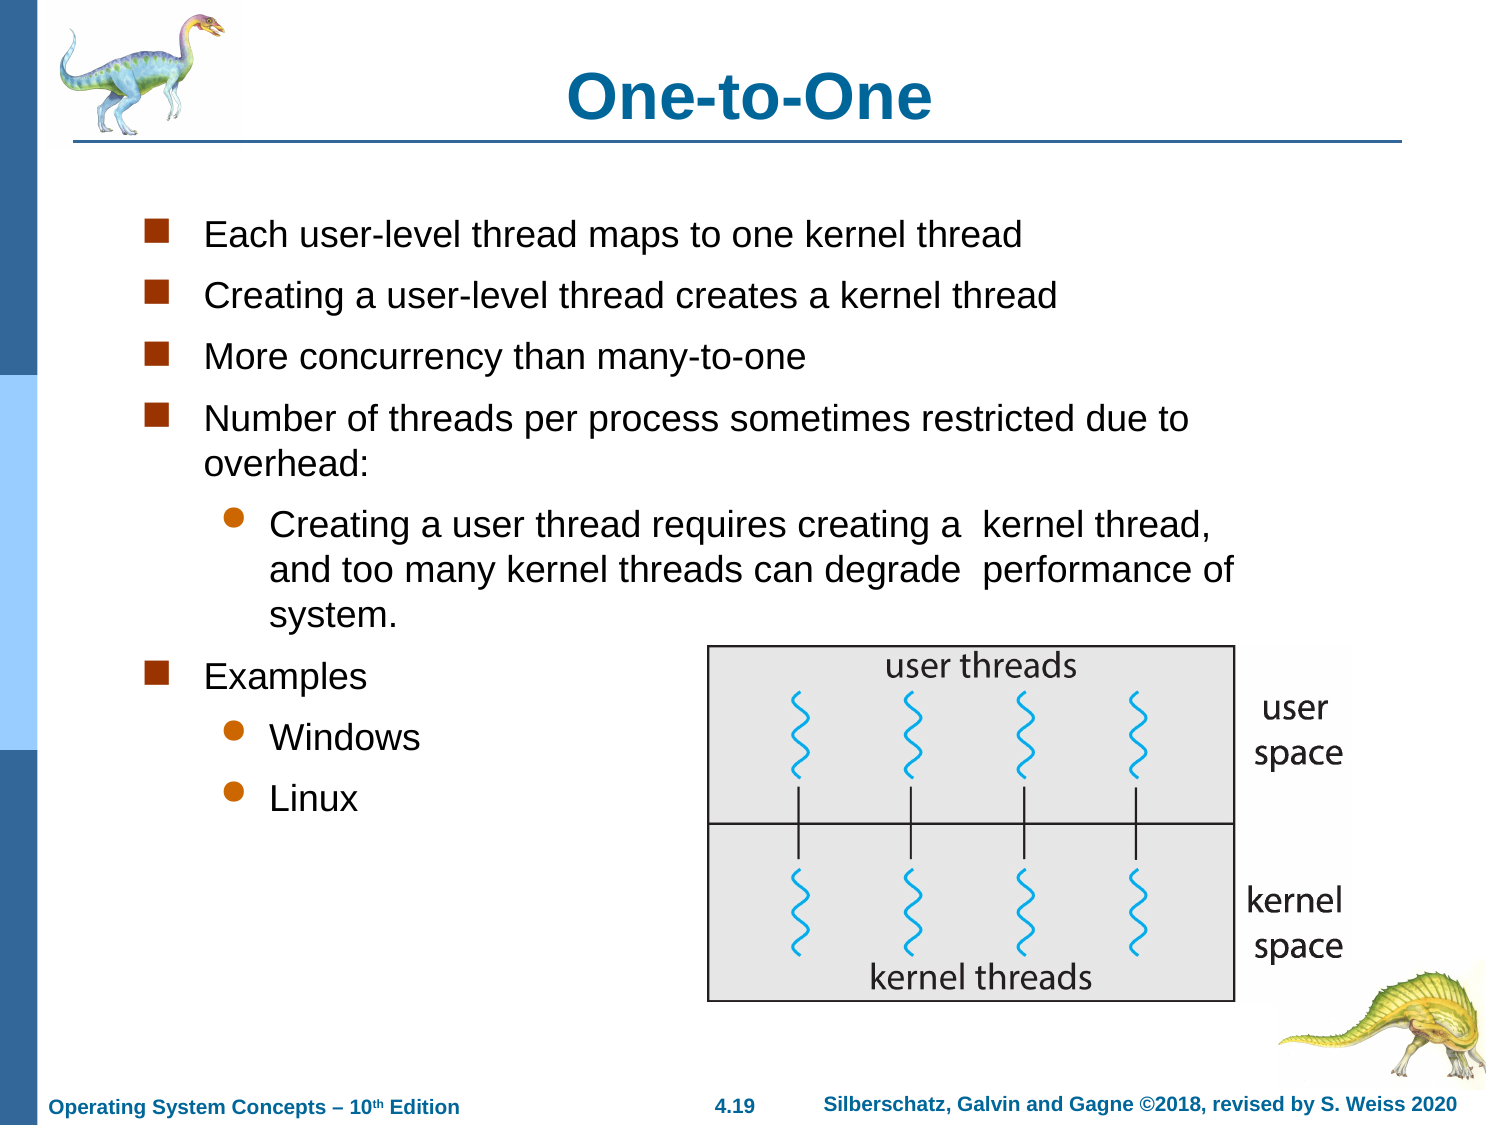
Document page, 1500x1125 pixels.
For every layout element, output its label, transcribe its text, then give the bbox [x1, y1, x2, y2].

title One-to-One [75, 45, 1426, 141]
picture [707, 645, 1486, 1090]
picture [1140, 1096, 1148, 1101]
list Each user-level thread maps to one kernel thread Creating a user-level thread creates a kernel thread More concurrency than many-to-one Number of threads per process sometimes restricted due to overhead: Creating a user thread requires creating a kernel thread, and too many kernel threads can degrade performance of system. Examples Windows Linux [132, 202, 1276, 946]
picture [46, 0, 243, 149]
